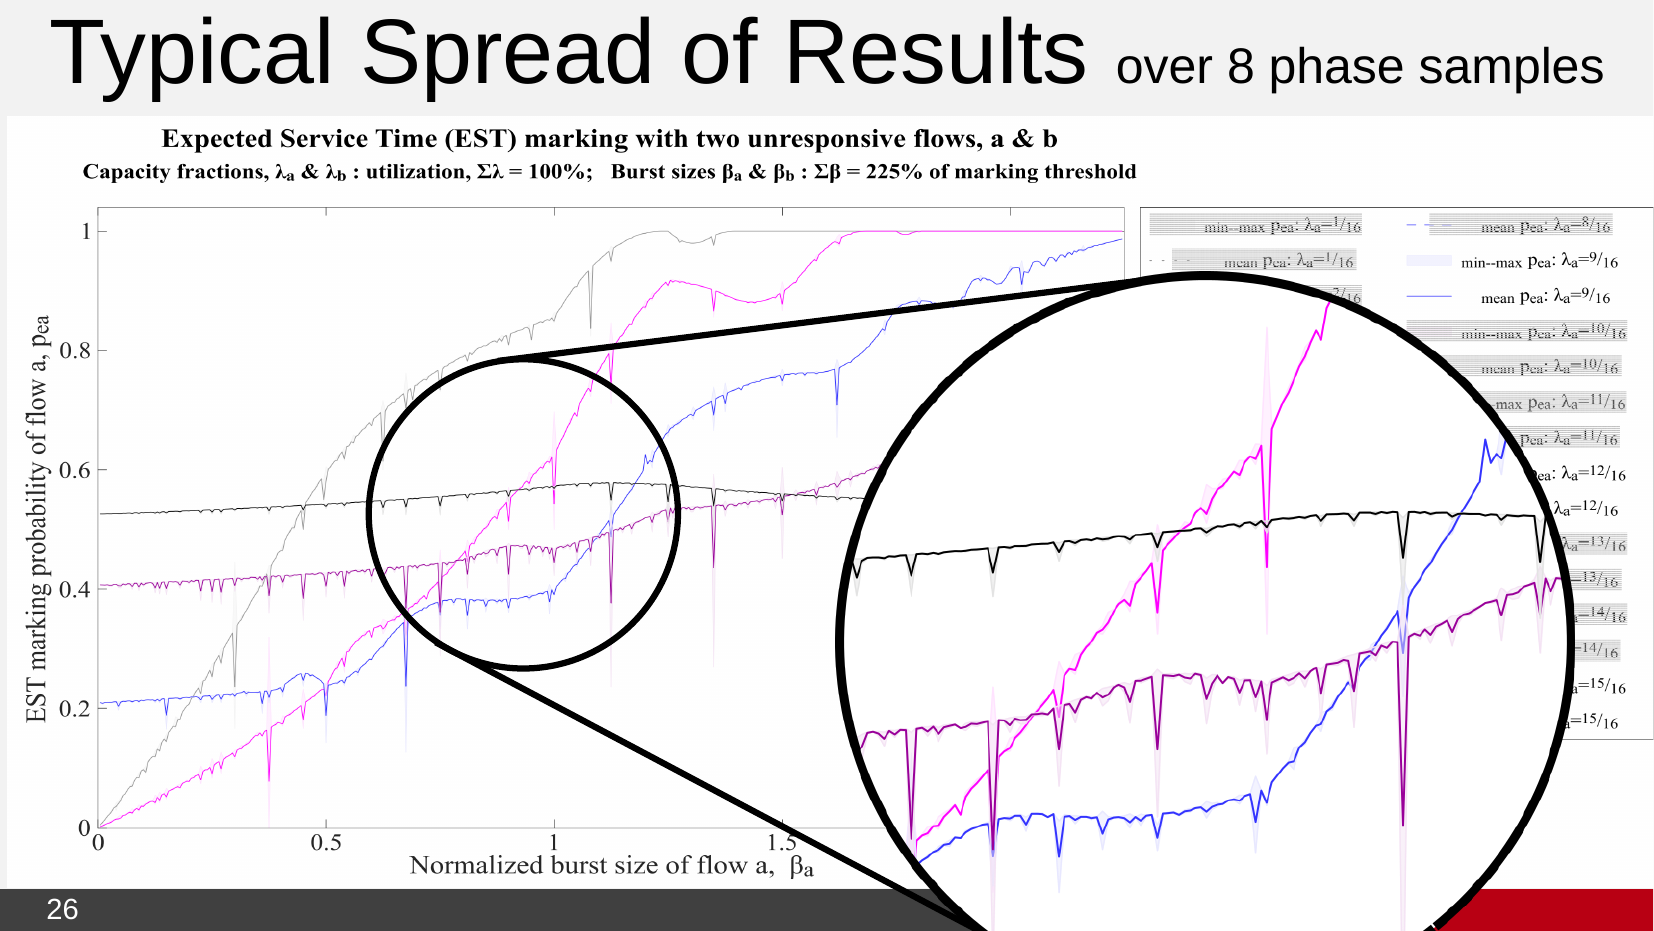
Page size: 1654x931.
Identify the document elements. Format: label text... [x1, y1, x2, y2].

title Typical Spread of Results over 8 phase samples [17, 0, 1637, 116]
picture [372, 363, 674, 665]
picture [7, 116, 1654, 931]
